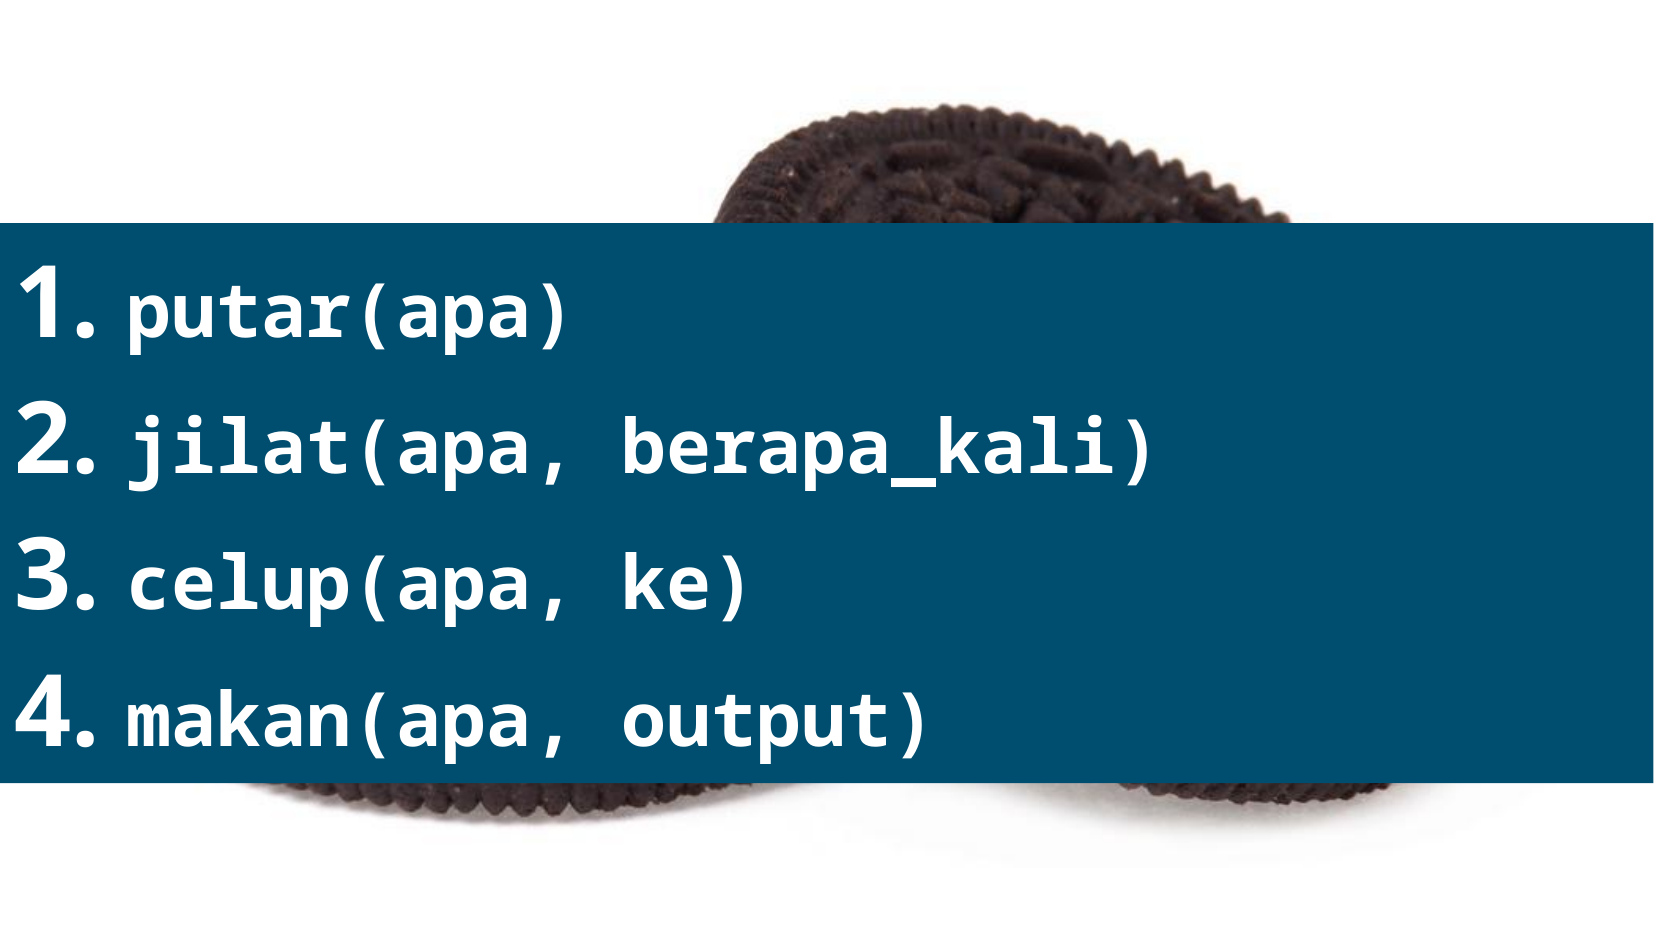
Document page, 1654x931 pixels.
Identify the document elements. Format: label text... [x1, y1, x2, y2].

text_box 1. putar(apa) 2. jilat(apa, berapa_kali) 3. celup(apa, ke) 4. makan(apa, output) [0, 223, 1654, 707]
picture [44, 62, 1610, 222]
picture [44, 784, 1610, 868]
